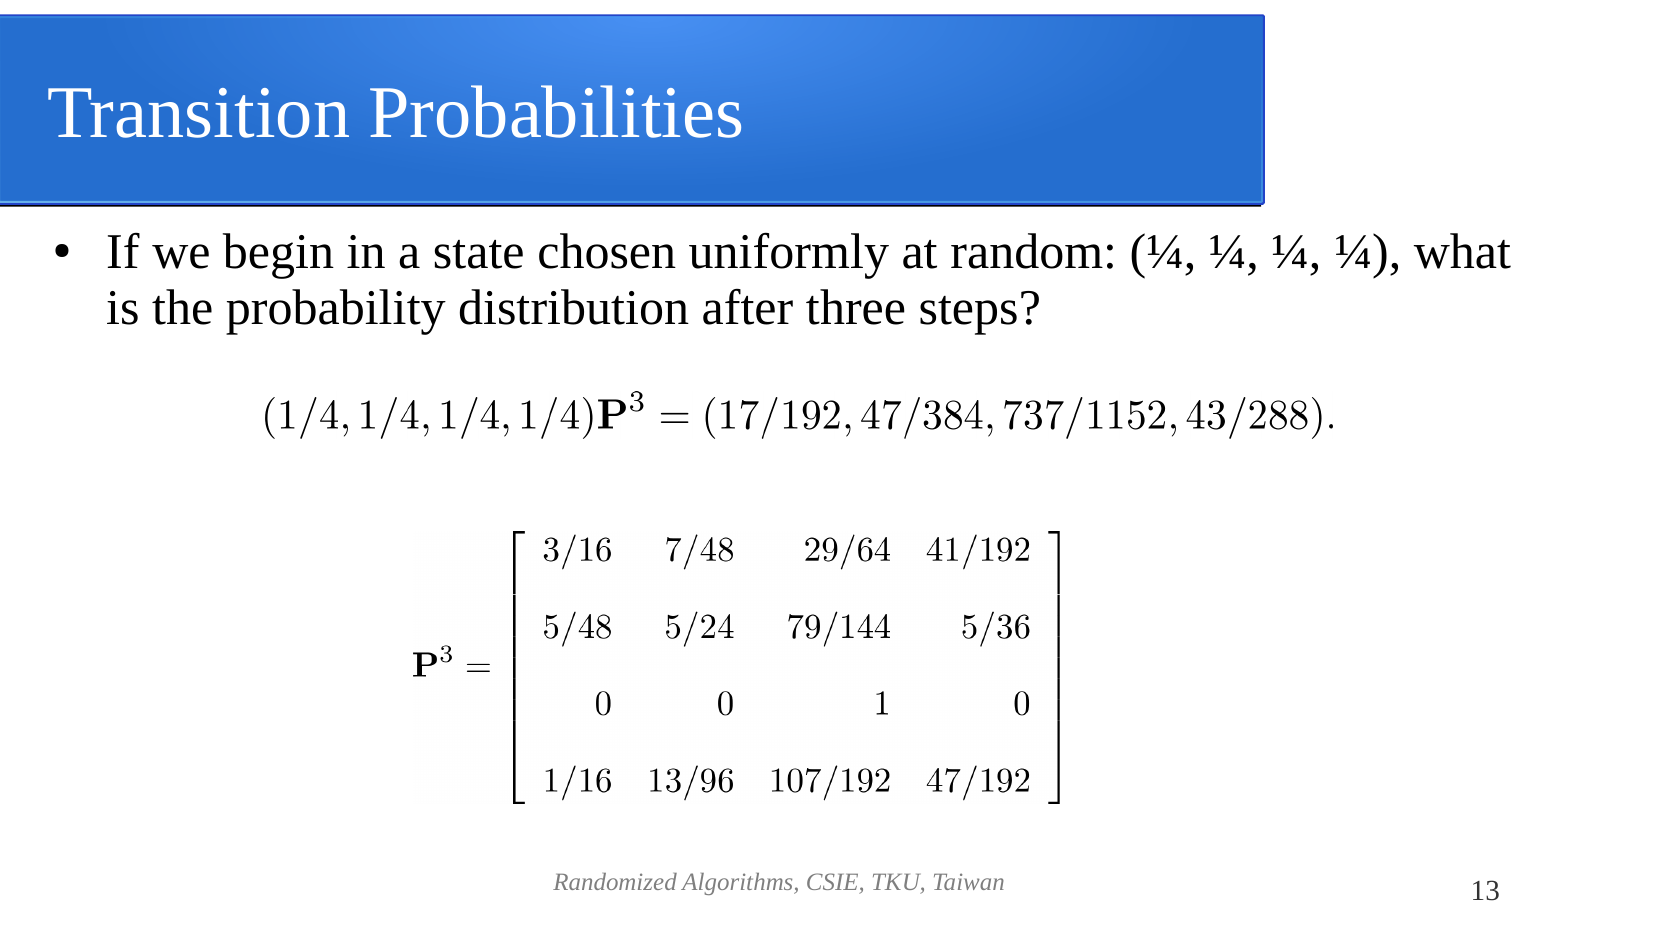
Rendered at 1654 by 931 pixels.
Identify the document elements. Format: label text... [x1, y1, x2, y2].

list If we begin in a state chosen uniformly at random: (¼, ¼, ¼, ¼), what is the probability distribution after three steps? [35, 224, 1524, 764]
title Transition Probabilities [47, 35, 1199, 189]
picture [265, 391, 1333, 439]
picture [413, 531, 1060, 804]
